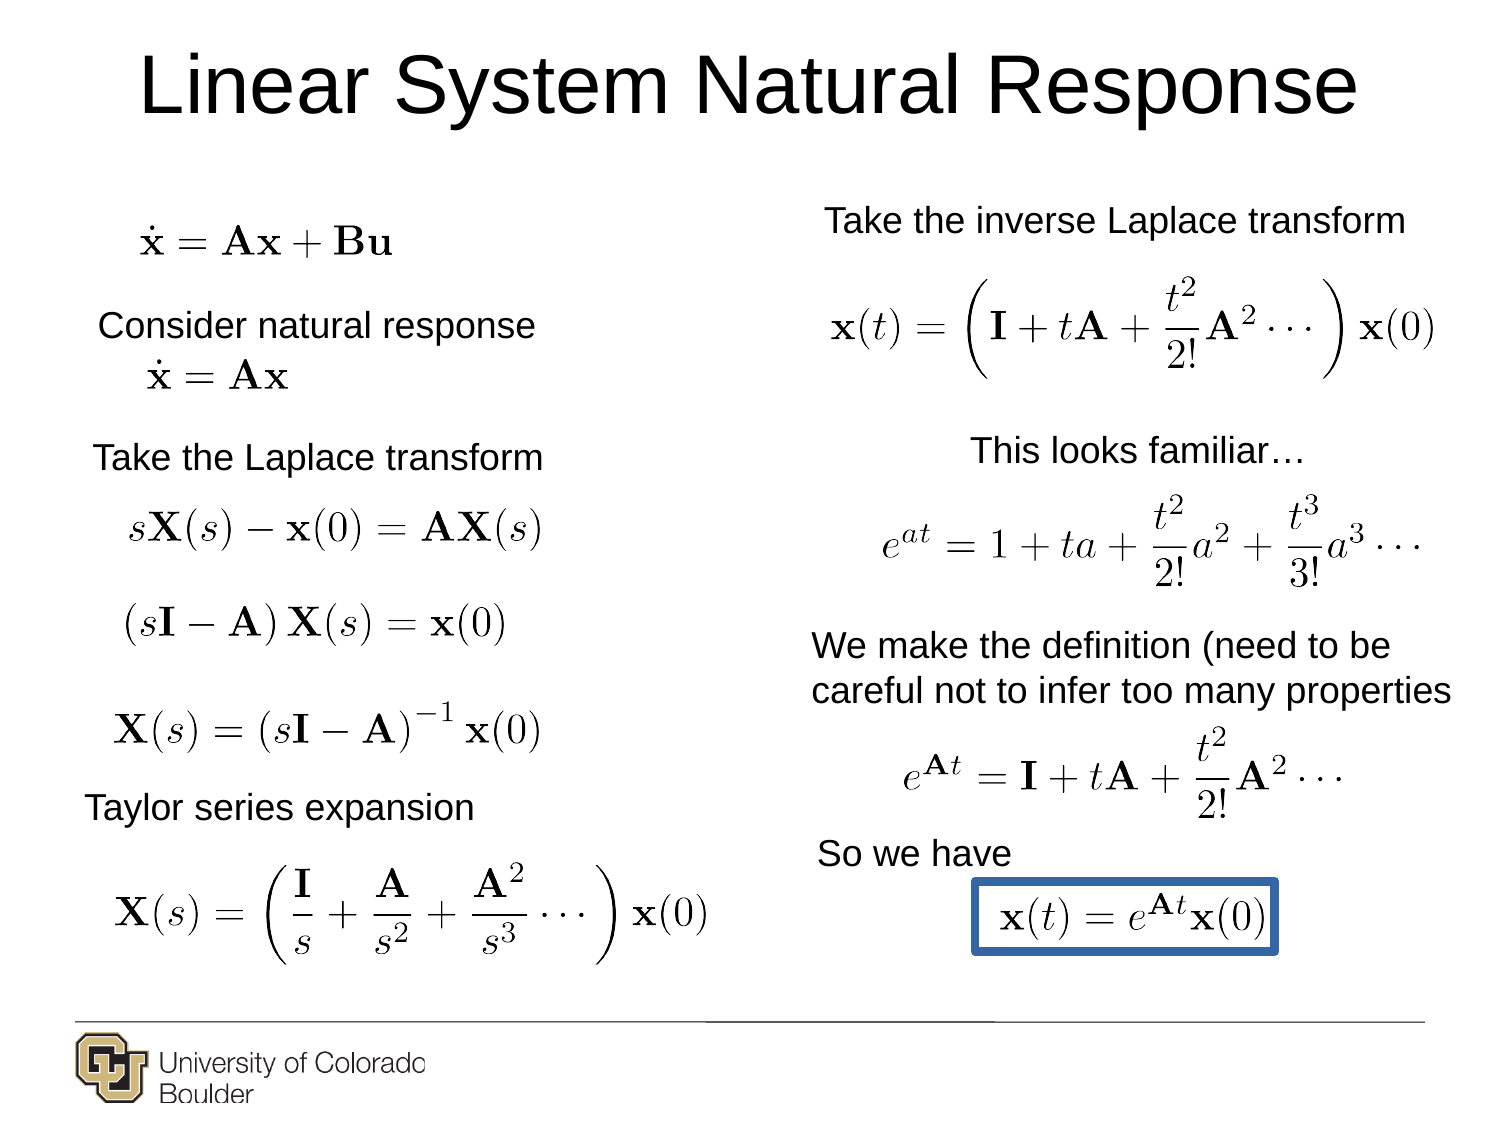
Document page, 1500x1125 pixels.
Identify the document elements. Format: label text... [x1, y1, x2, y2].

text_box Consider natural response [83, 294, 551, 354]
text_box Take the inverse Laplace transform [809, 188, 1422, 249]
text_box So we have [802, 821, 1056, 882]
picture [115, 862, 706, 965]
picture [831, 276, 1433, 379]
title Linear System Natural Response [75, 26, 1425, 134]
picture [883, 494, 1419, 587]
text_box Take the Laplace transform [77, 425, 559, 485]
picture [1000, 893, 1264, 940]
text_box We make the definition (need to be careful not to infer too many properties [796, 613, 1469, 719]
picture [126, 603, 504, 646]
picture [129, 508, 540, 551]
text_box Taylor series expansion [69, 775, 490, 836]
picture [140, 225, 392, 258]
text_box This looks familiar… [955, 418, 1322, 479]
picture [147, 359, 288, 389]
picture [904, 726, 1341, 818]
picture [114, 701, 539, 753]
